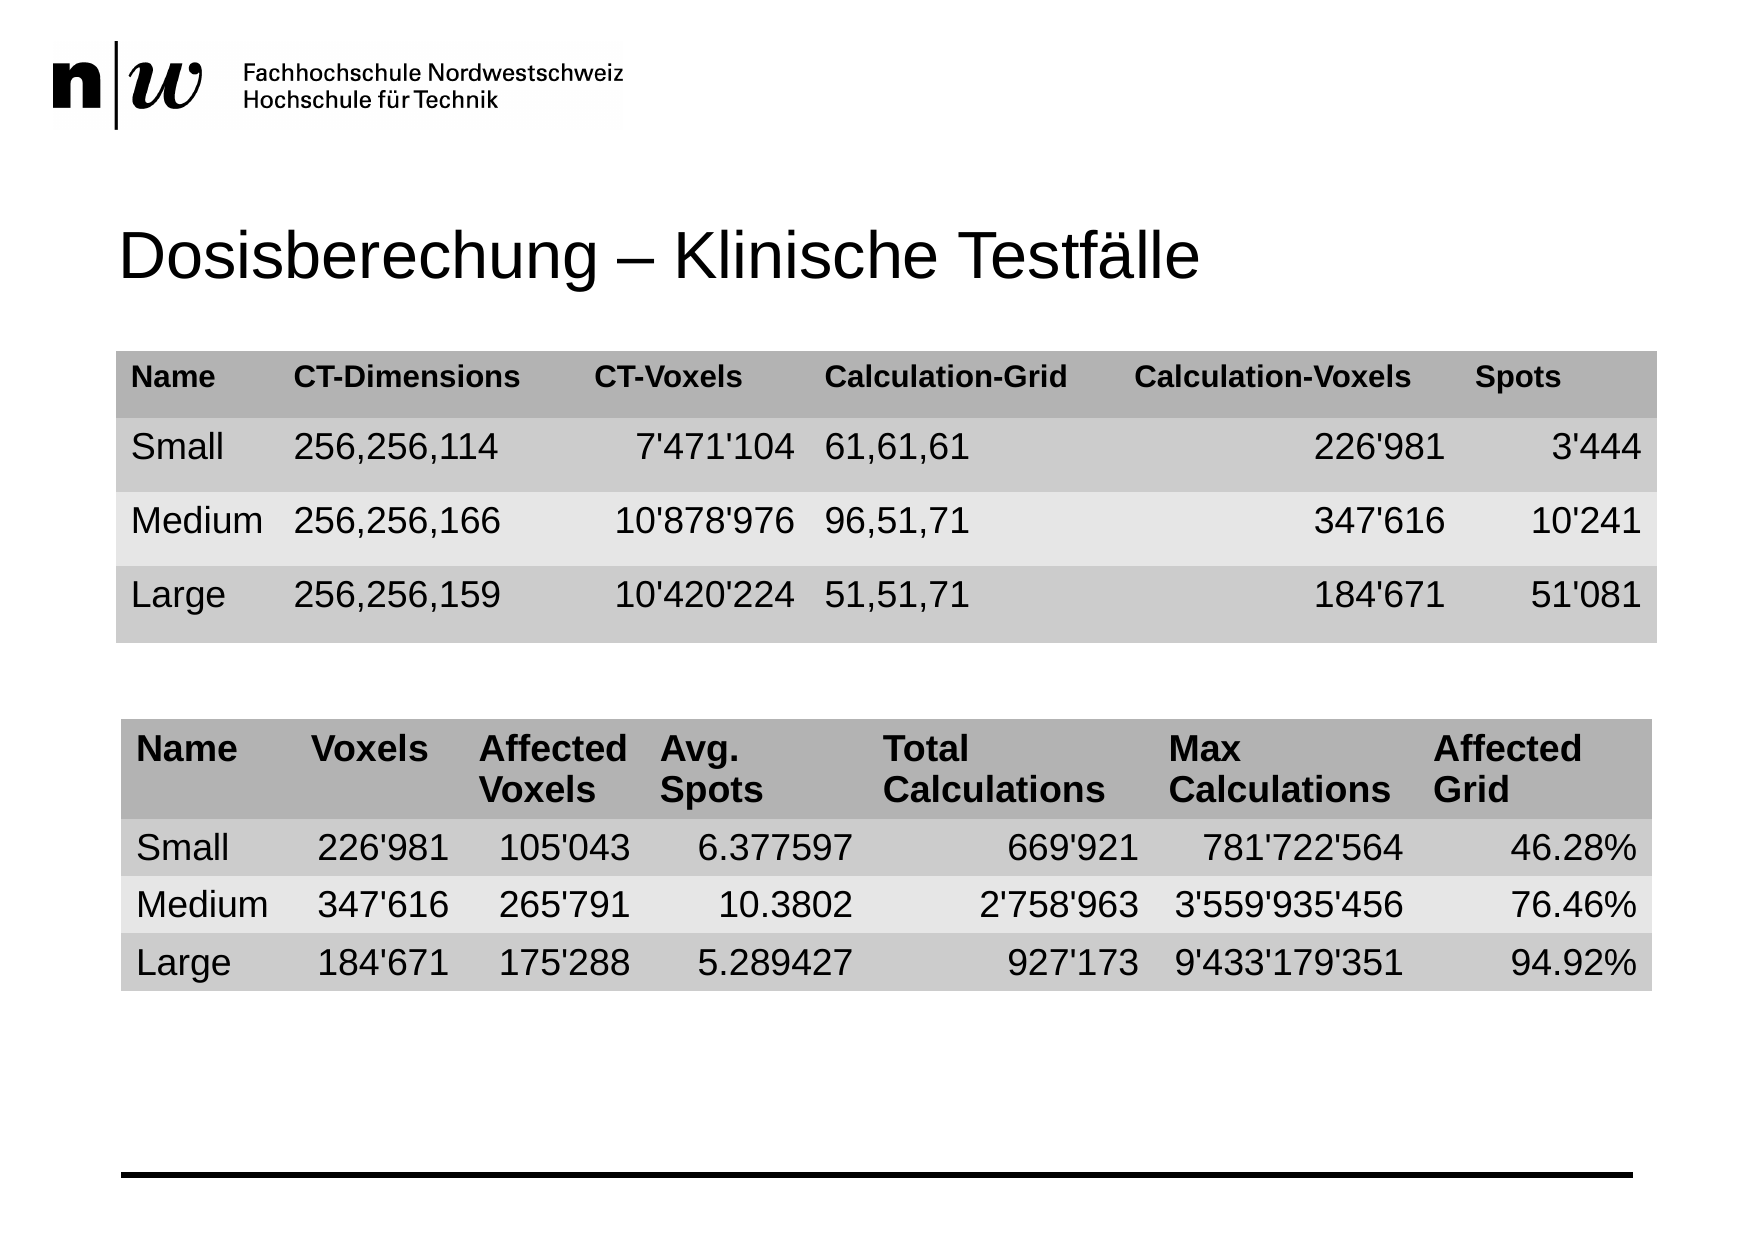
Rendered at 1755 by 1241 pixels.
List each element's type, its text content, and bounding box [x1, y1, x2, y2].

table_header Name [116, 351, 279, 418]
table_cell 46.28% [1418, 819, 1652, 876]
table_cell 10.3802 [645, 876, 868, 933]
table_cell Small [116, 418, 279, 492]
table_cell 3'559'935'456 [1154, 876, 1418, 933]
table_cell 105'043 [464, 819, 645, 876]
table_header CT-Dimensions [279, 351, 580, 418]
table_cell 184'671 [1120, 566, 1460, 643]
table_header Name [121, 719, 296, 819]
table_cell 256,256,166 [279, 492, 580, 566]
table_cell 3'444 [1460, 418, 1657, 492]
table_cell 94.92% [1418, 933, 1652, 991]
table_header Voxels [296, 719, 464, 819]
table_cell 781'722'564 [1154, 819, 1418, 876]
table_cell 5.289427 [645, 933, 868, 991]
table_cell 256,256,114 [279, 418, 580, 492]
table_cell 10'420'224 [580, 566, 810, 643]
table_header Affected Grid [1418, 719, 1652, 819]
table_cell 226'981 [296, 819, 464, 876]
table_cell 2'758'963 [868, 876, 1154, 933]
table_cell 96,51,71 [810, 492, 1120, 566]
table_cell 184'671 [296, 933, 464, 991]
table_cell 76.46% [1418, 876, 1652, 933]
table_cell Medium [116, 492, 279, 566]
table_header Max Calculations [1154, 719, 1418, 819]
table_header Affected Voxels [464, 719, 645, 819]
table_cell Medium [121, 876, 296, 933]
table_cell 256,256,159 [279, 566, 580, 643]
table_cell Small [121, 819, 296, 876]
table_header CT-Voxels [580, 351, 810, 418]
text_box Dosisberechung – Klinische Testfälle [118, 212, 1606, 296]
table_header Avg. Spots [645, 719, 868, 819]
table_cell 51,51,71 [810, 566, 1120, 643]
table_cell 347'616 [296, 876, 464, 933]
table_cell 61,61,61 [810, 418, 1120, 492]
table_cell 6.377597 [645, 819, 868, 876]
table_cell Large [121, 933, 296, 991]
table_header Spots [1460, 351, 1657, 418]
table_cell 669'921 [868, 819, 1154, 876]
table_cell 51'081 [1460, 566, 1657, 643]
table_cell 10'878'976 [580, 492, 810, 566]
table_header Calculation-Grid [810, 351, 1120, 418]
table_cell Large [116, 566, 279, 643]
table_cell 226'981 [1120, 418, 1460, 492]
table_header Total Calculations [868, 719, 1154, 819]
table_cell 175'288 [464, 933, 645, 991]
table_cell 7'471'104 [580, 418, 810, 492]
table_header Calculation-Voxels [1120, 351, 1460, 418]
table_cell 927'173 [868, 933, 1154, 991]
table_cell 265'791 [464, 876, 645, 933]
table_cell 347'616 [1120, 492, 1460, 566]
picture [53, 41, 623, 130]
table_cell 9'433'179'351 [1154, 933, 1418, 991]
table_cell 10'241 [1460, 492, 1657, 566]
